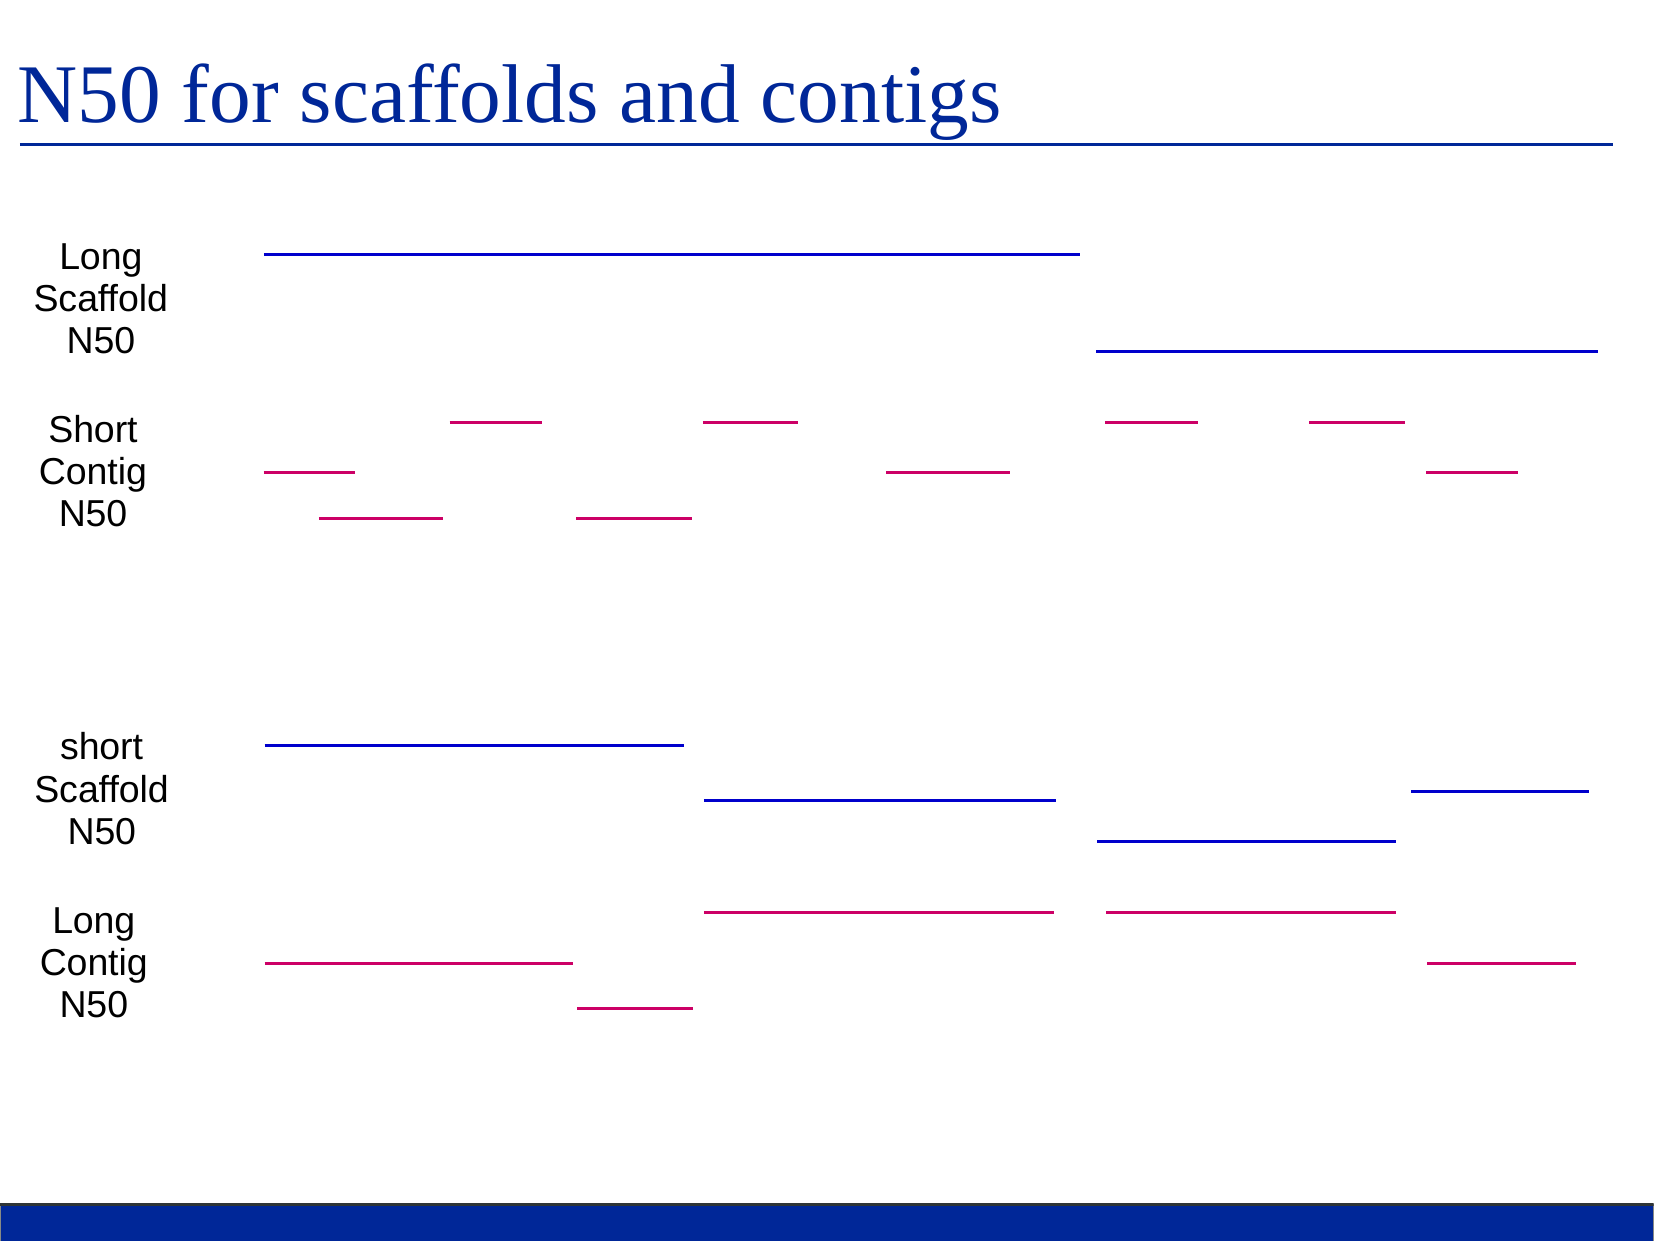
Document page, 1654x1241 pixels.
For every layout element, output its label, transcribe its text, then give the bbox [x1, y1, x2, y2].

text_box Long Contig N50 [25, 891, 163, 1033]
title N50 for scaffolds and contigs [17, 0, 1589, 198]
text_box Short Contig N50 [24, 401, 162, 543]
text_box short Scaffold N50 [19, 718, 184, 860]
text_box Long Scaffold N50 [18, 228, 184, 370]
